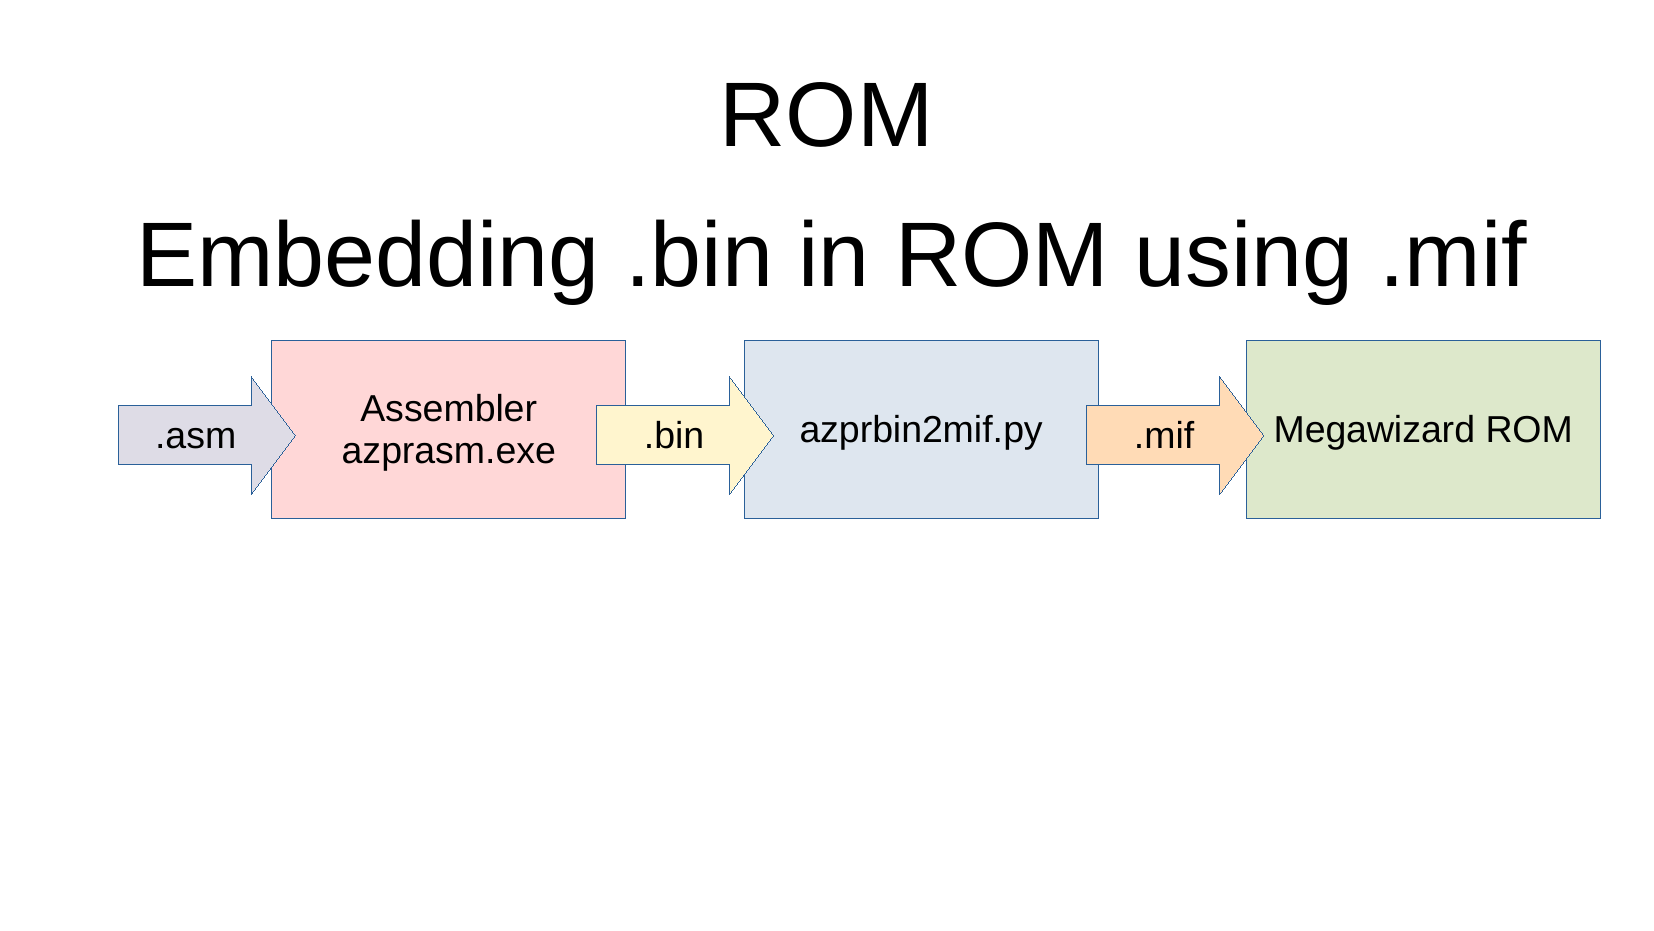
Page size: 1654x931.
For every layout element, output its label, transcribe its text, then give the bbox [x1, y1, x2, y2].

title Embedding .bin in ROM using .mif [88, 177, 1577, 333]
text_box .bin [596, 376, 774, 495]
text_box Megawizard ROM [1246, 340, 1601, 519]
text_box azprbin2mif.py [744, 340, 1099, 519]
title ROM [82, 37, 1571, 193]
text_box Assembler azprasm.exe [271, 340, 626, 519]
text_box .mif [1086, 376, 1264, 495]
text_box .asm [118, 376, 296, 495]
